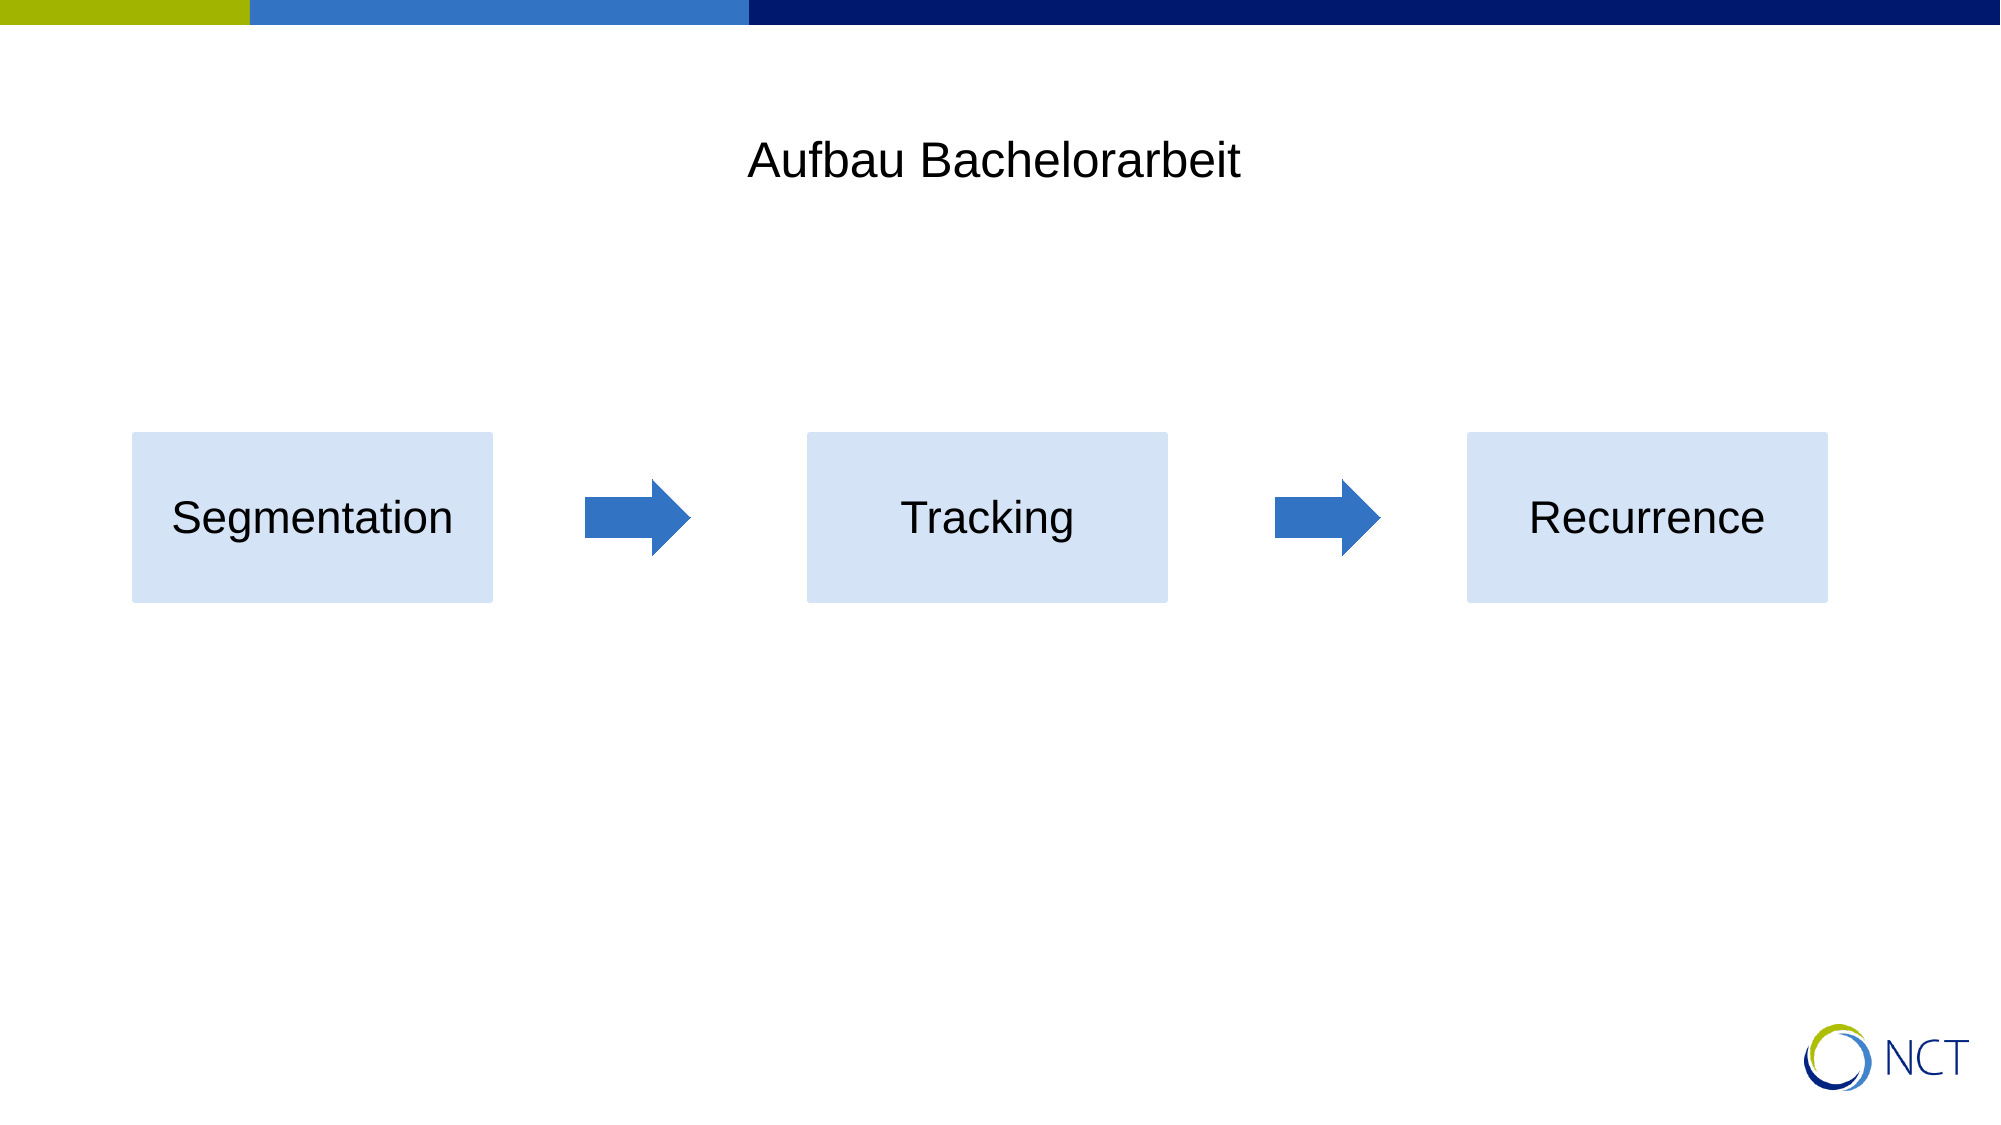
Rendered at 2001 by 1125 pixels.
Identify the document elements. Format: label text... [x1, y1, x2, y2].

text_box Tracking [809, 435, 1166, 601]
title Aufbau Bachelorarbeit [98, 127, 1891, 315]
text_box [1275, 479, 1381, 556]
picture [1804, 1024, 1969, 1091]
text_box Recurrence [1469, 435, 1826, 601]
text_box Segmentation [134, 435, 491, 601]
text_box [585, 479, 691, 556]
